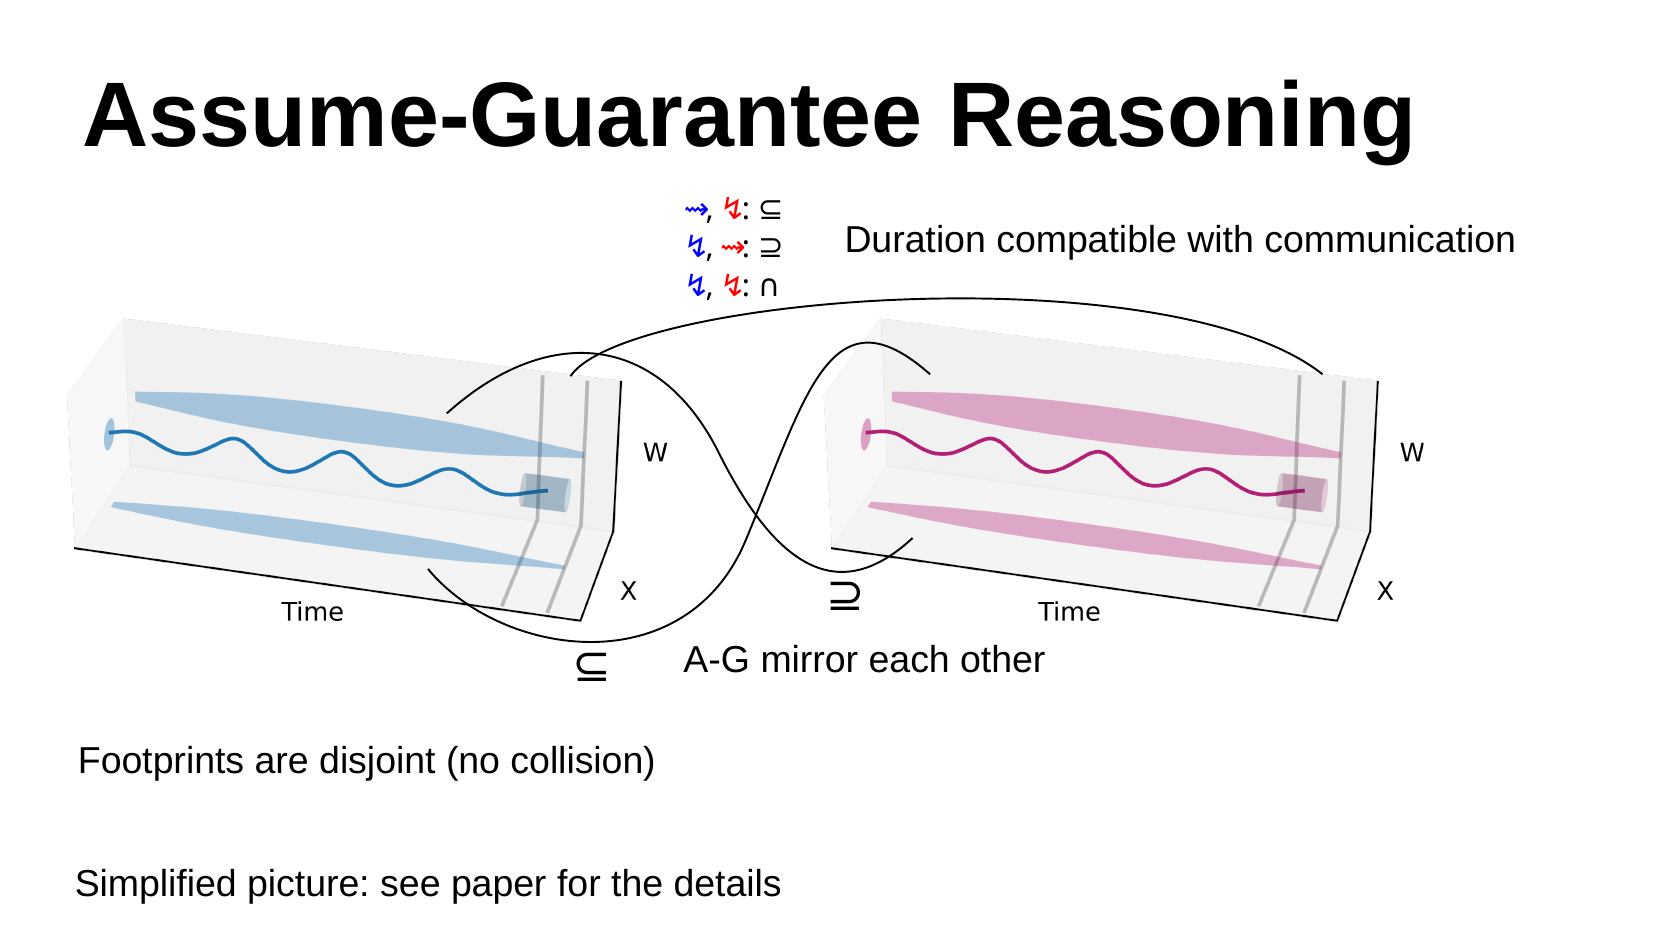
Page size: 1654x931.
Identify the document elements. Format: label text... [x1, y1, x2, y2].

picture [66, 197, 1424, 682]
text_box Simplified picture: see paper for the details [60, 855, 797, 912]
title Assume-Guarantee Reasoning [82, 37, 1571, 193]
text_box A-G mirror each other [668, 630, 1061, 688]
text_box Duration compatible with communication [829, 210, 1531, 268]
text_box Footprints are disjoint (no collision) [63, 731, 671, 789]
